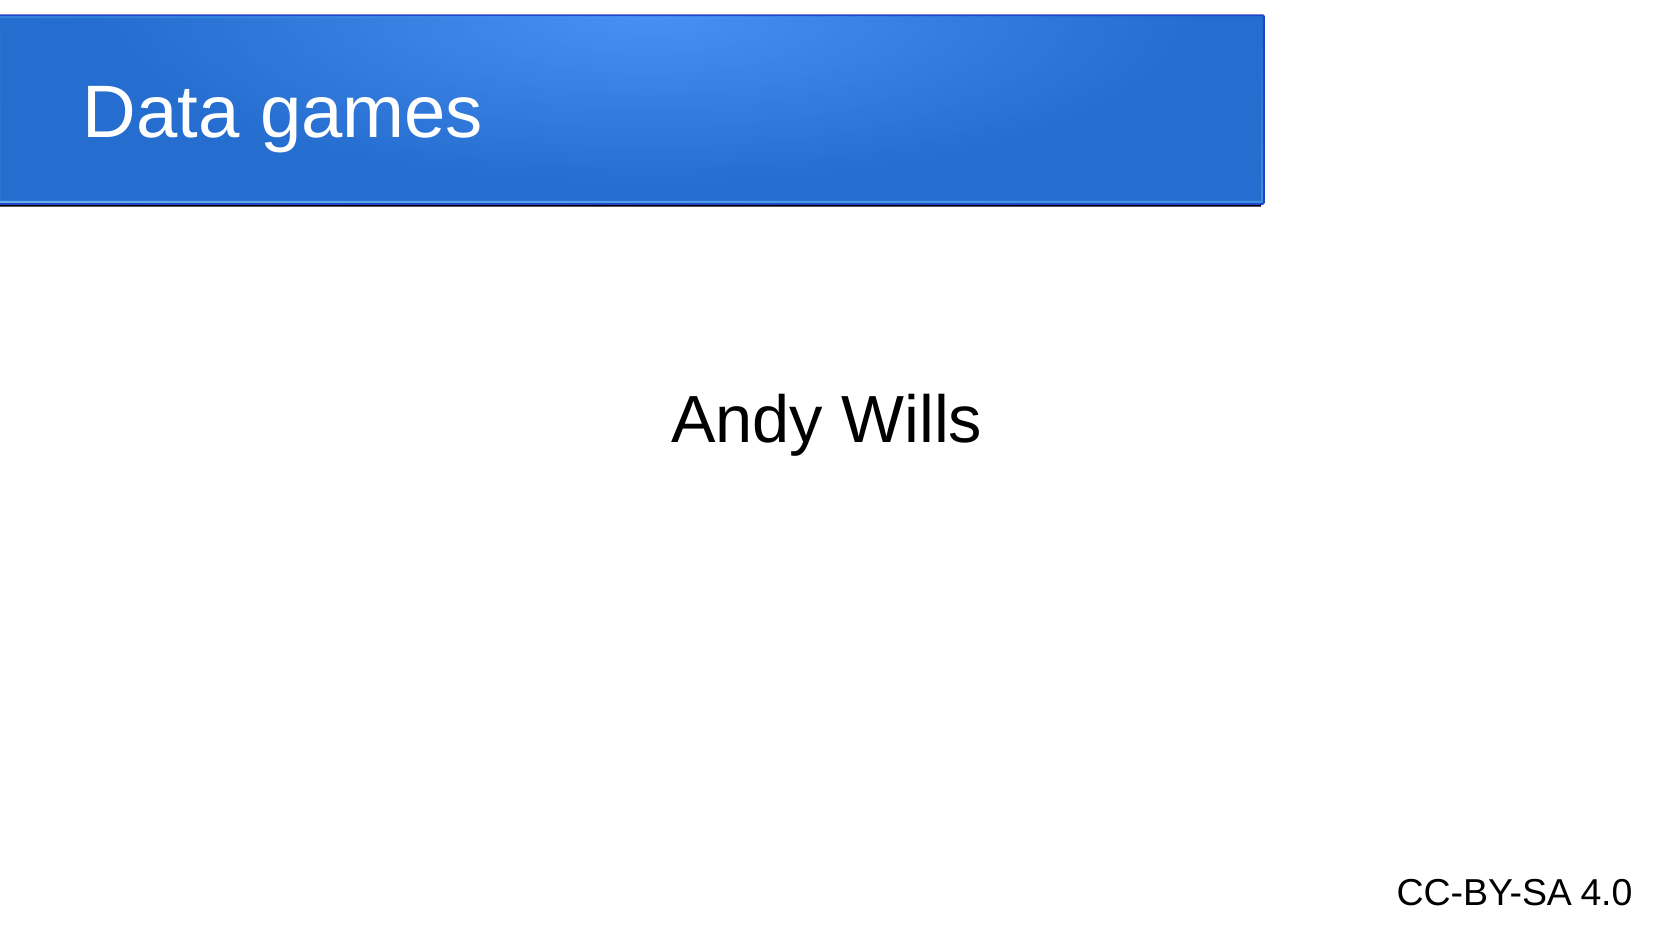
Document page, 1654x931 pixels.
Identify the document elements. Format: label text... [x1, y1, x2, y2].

title Data games [82, 35, 1235, 189]
text_box CC-BY-SA 4.0 [1381, 864, 1654, 922]
subtitle Andy Wills [82, 224, 1571, 764]
